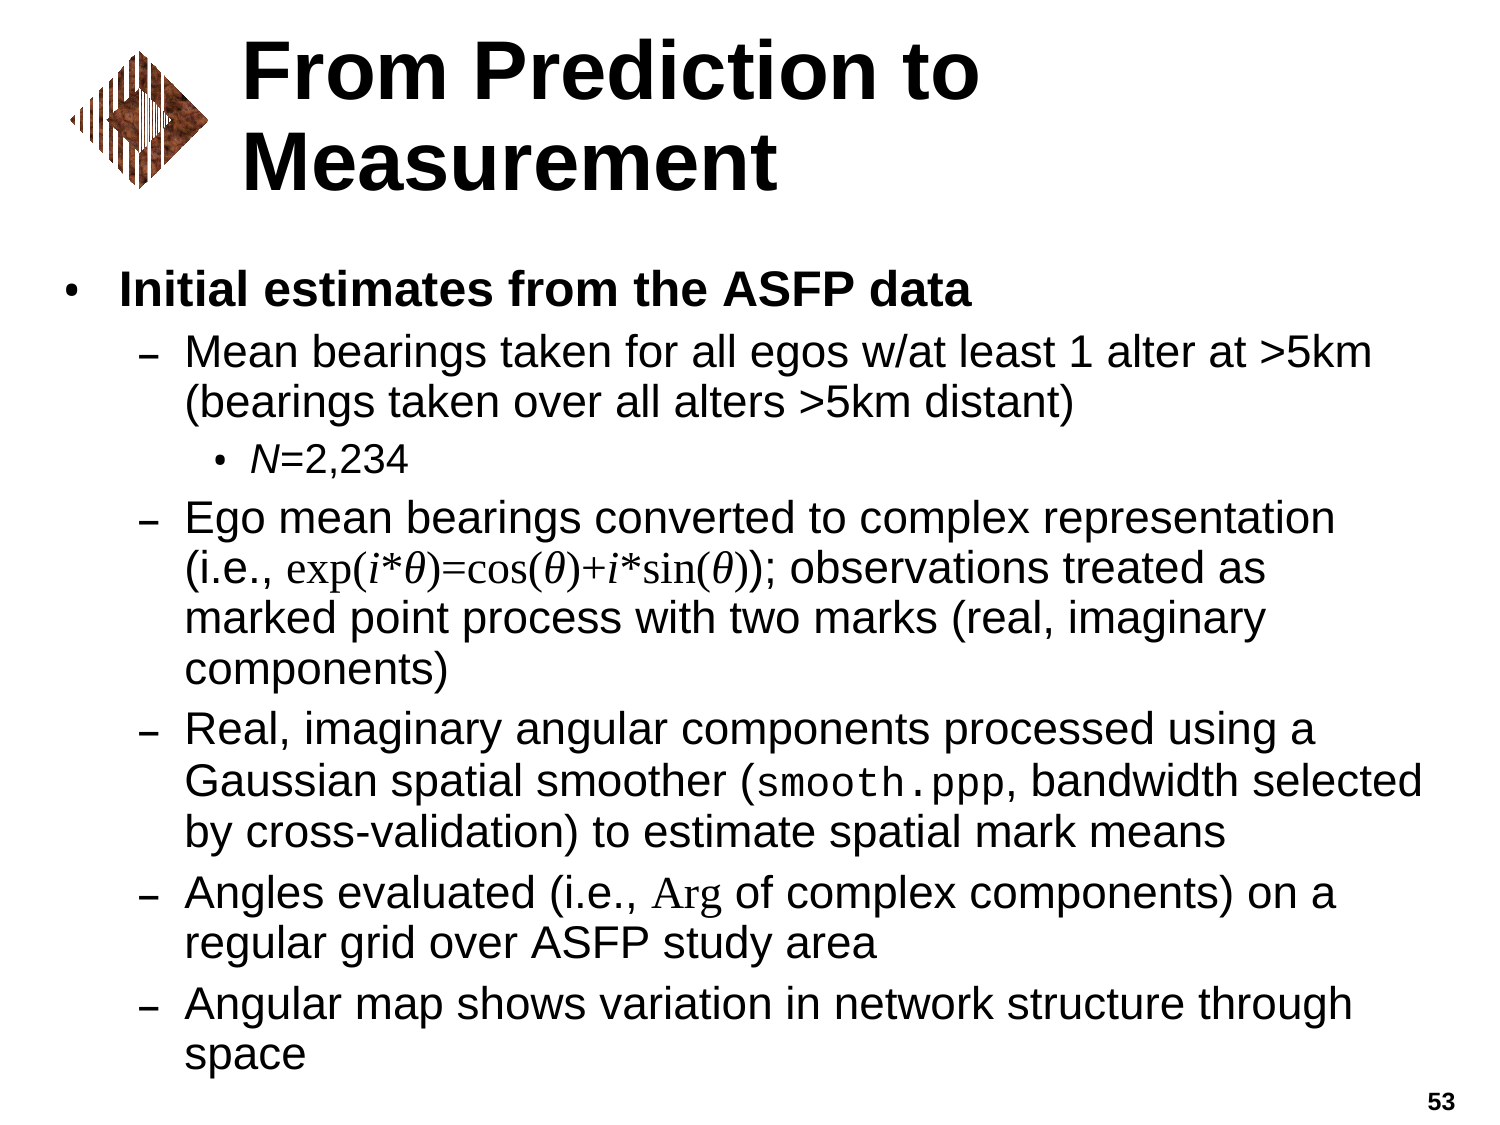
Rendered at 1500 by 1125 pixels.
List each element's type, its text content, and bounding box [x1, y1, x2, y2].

title From Prediction to Measurement [241, 25, 1453, 210]
picture [45, 29, 233, 210]
list Initial estimates from the ASFP data Mean bearings taken for all egos w/at least 1 alter at >5km (bearings taken over all alters >5km distant) N=2,234 Ego mean bearings converted to complex representation (i.e., exp(i*θ)=cos(θ)+i*sin(θ)); observations treated as marked point process with two marks (real, imaginary components) Real, imaginary angular components processed using a Gaussian spatial smoother (smooth.ppp, bandwidth selected by cross-validation) to estimate spatial mark means Angles evaluated (i.e., Arg of complex components) on a regular grid over ASFP study area Angular map shows variation in network structure through space [62, 262, 1426, 1081]
